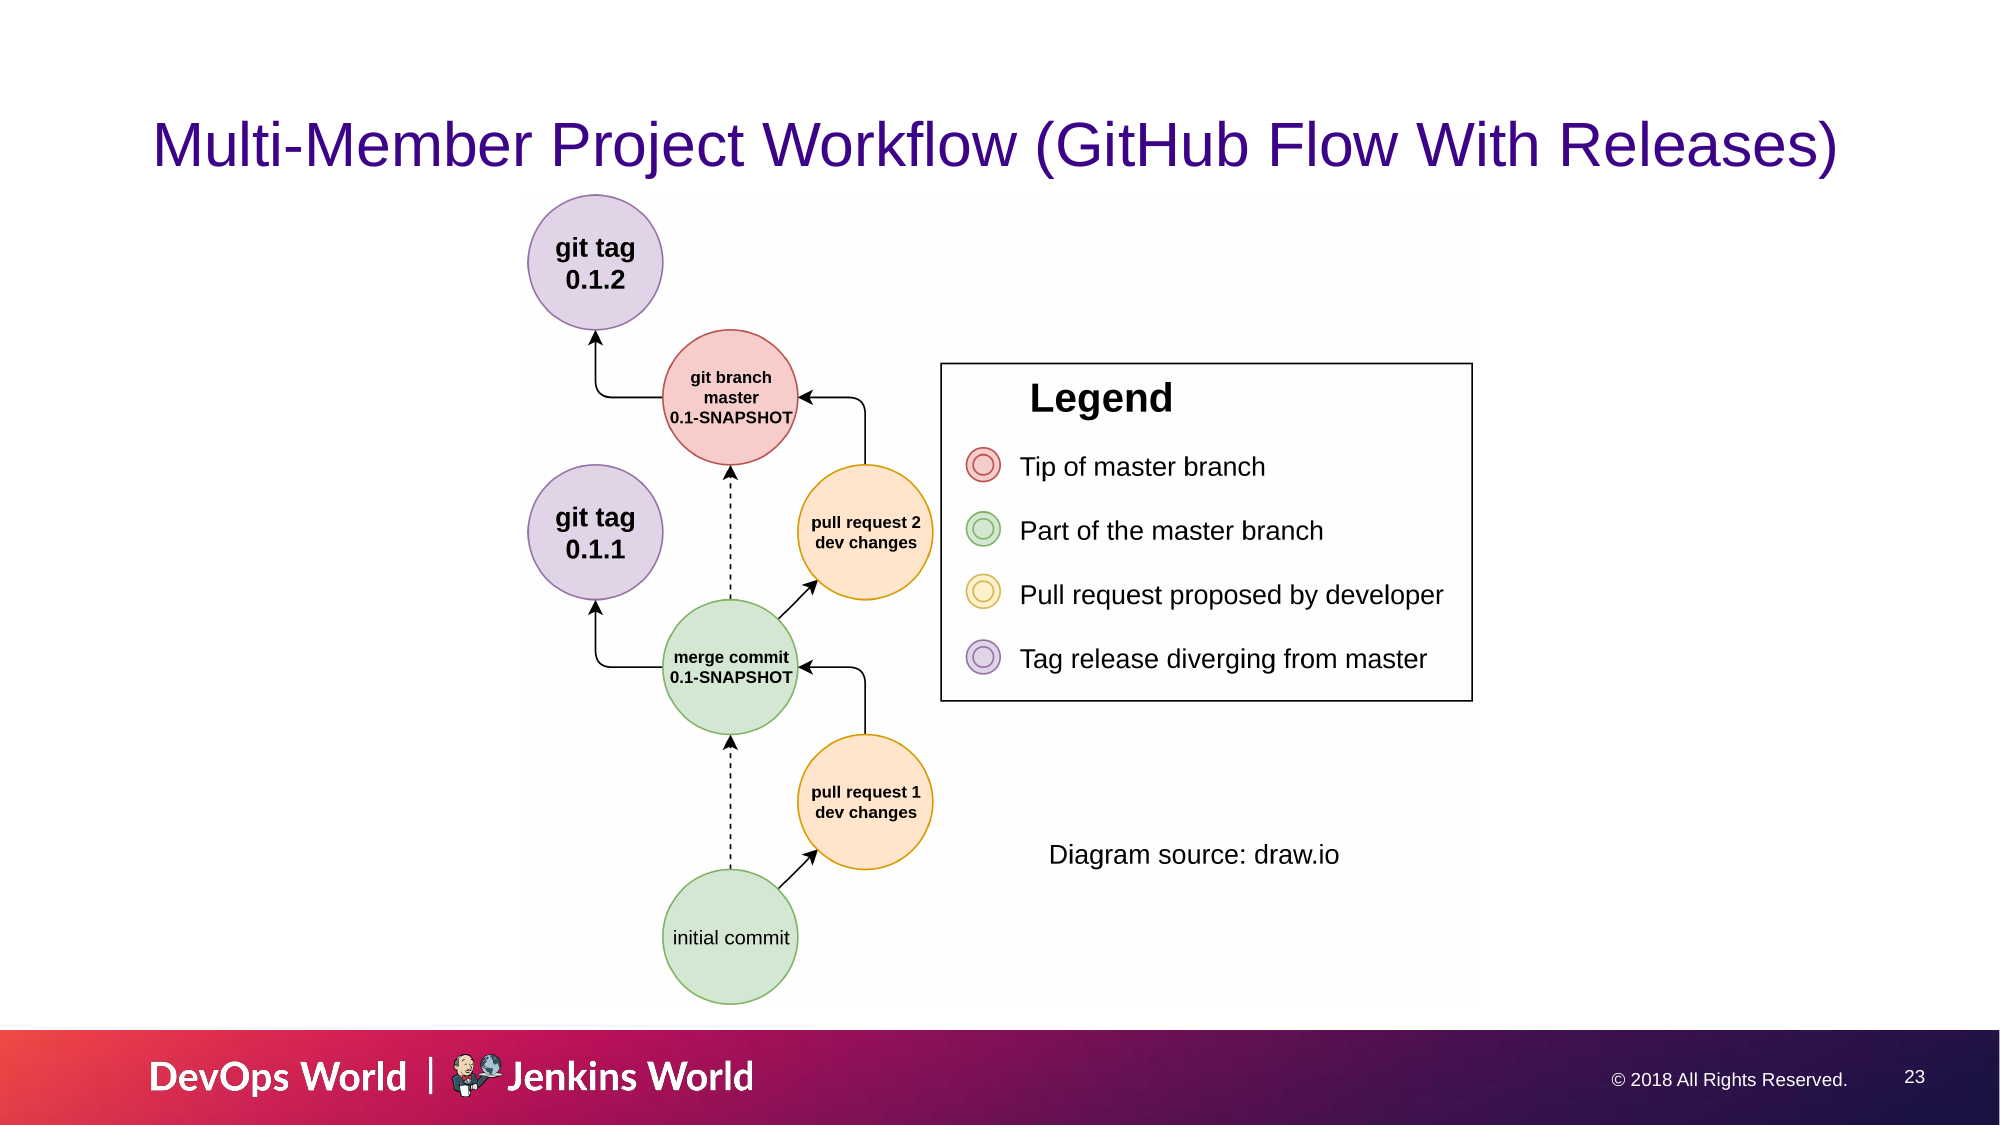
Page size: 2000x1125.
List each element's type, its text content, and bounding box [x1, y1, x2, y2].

picture [527, 194, 1473, 1006]
title Multi-Member Project Workflow (GitHub Flow With Releases) [152, 60, 1848, 181]
picture [0, 1030, 2000, 1125]
